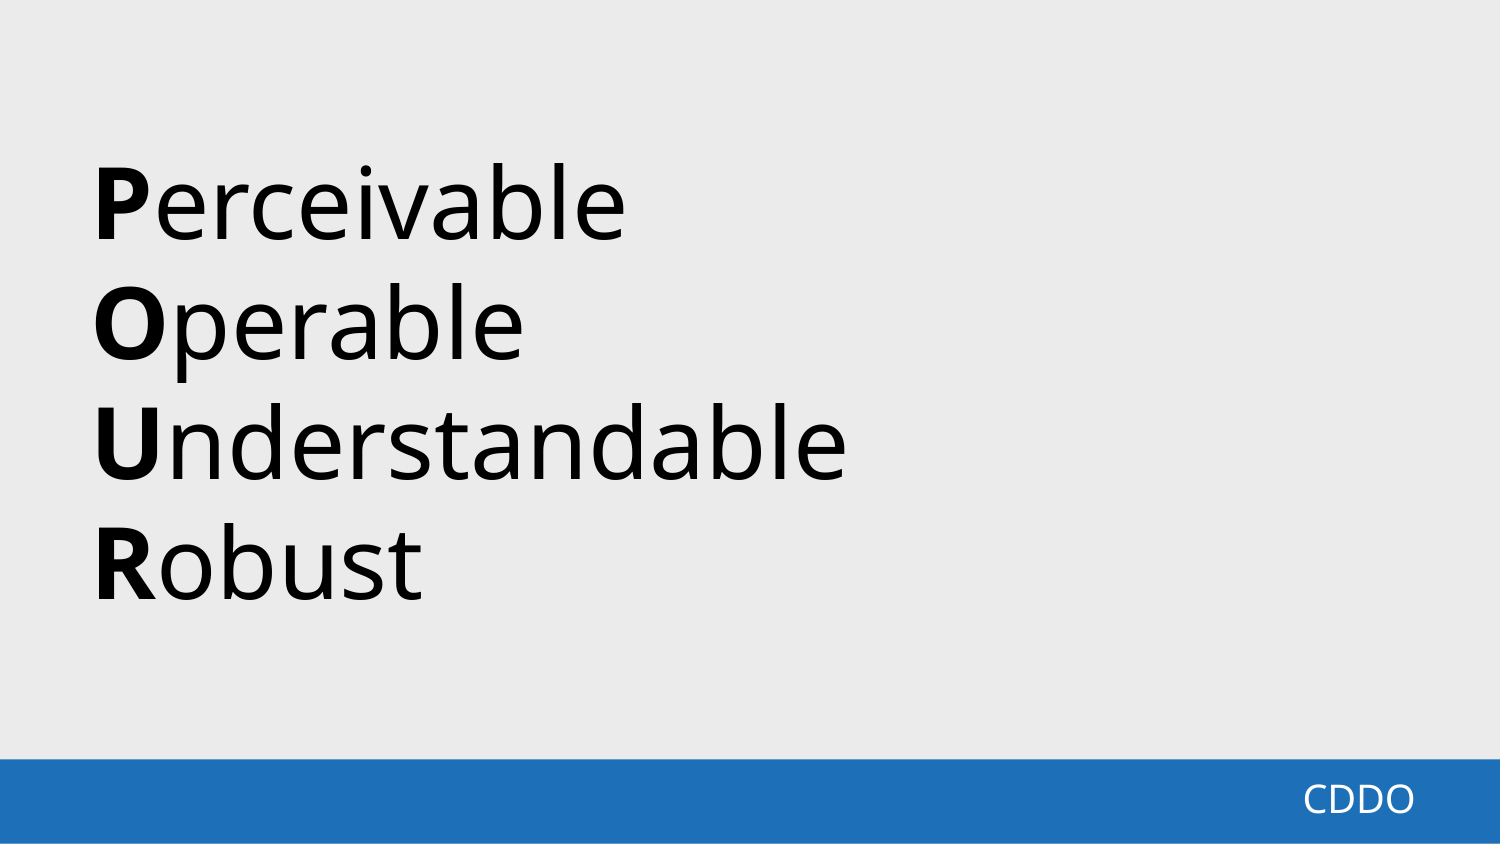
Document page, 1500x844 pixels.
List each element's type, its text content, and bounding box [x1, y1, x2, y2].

text_box Perceivable Operable Understandable Robust [87, 0, 1416, 760]
